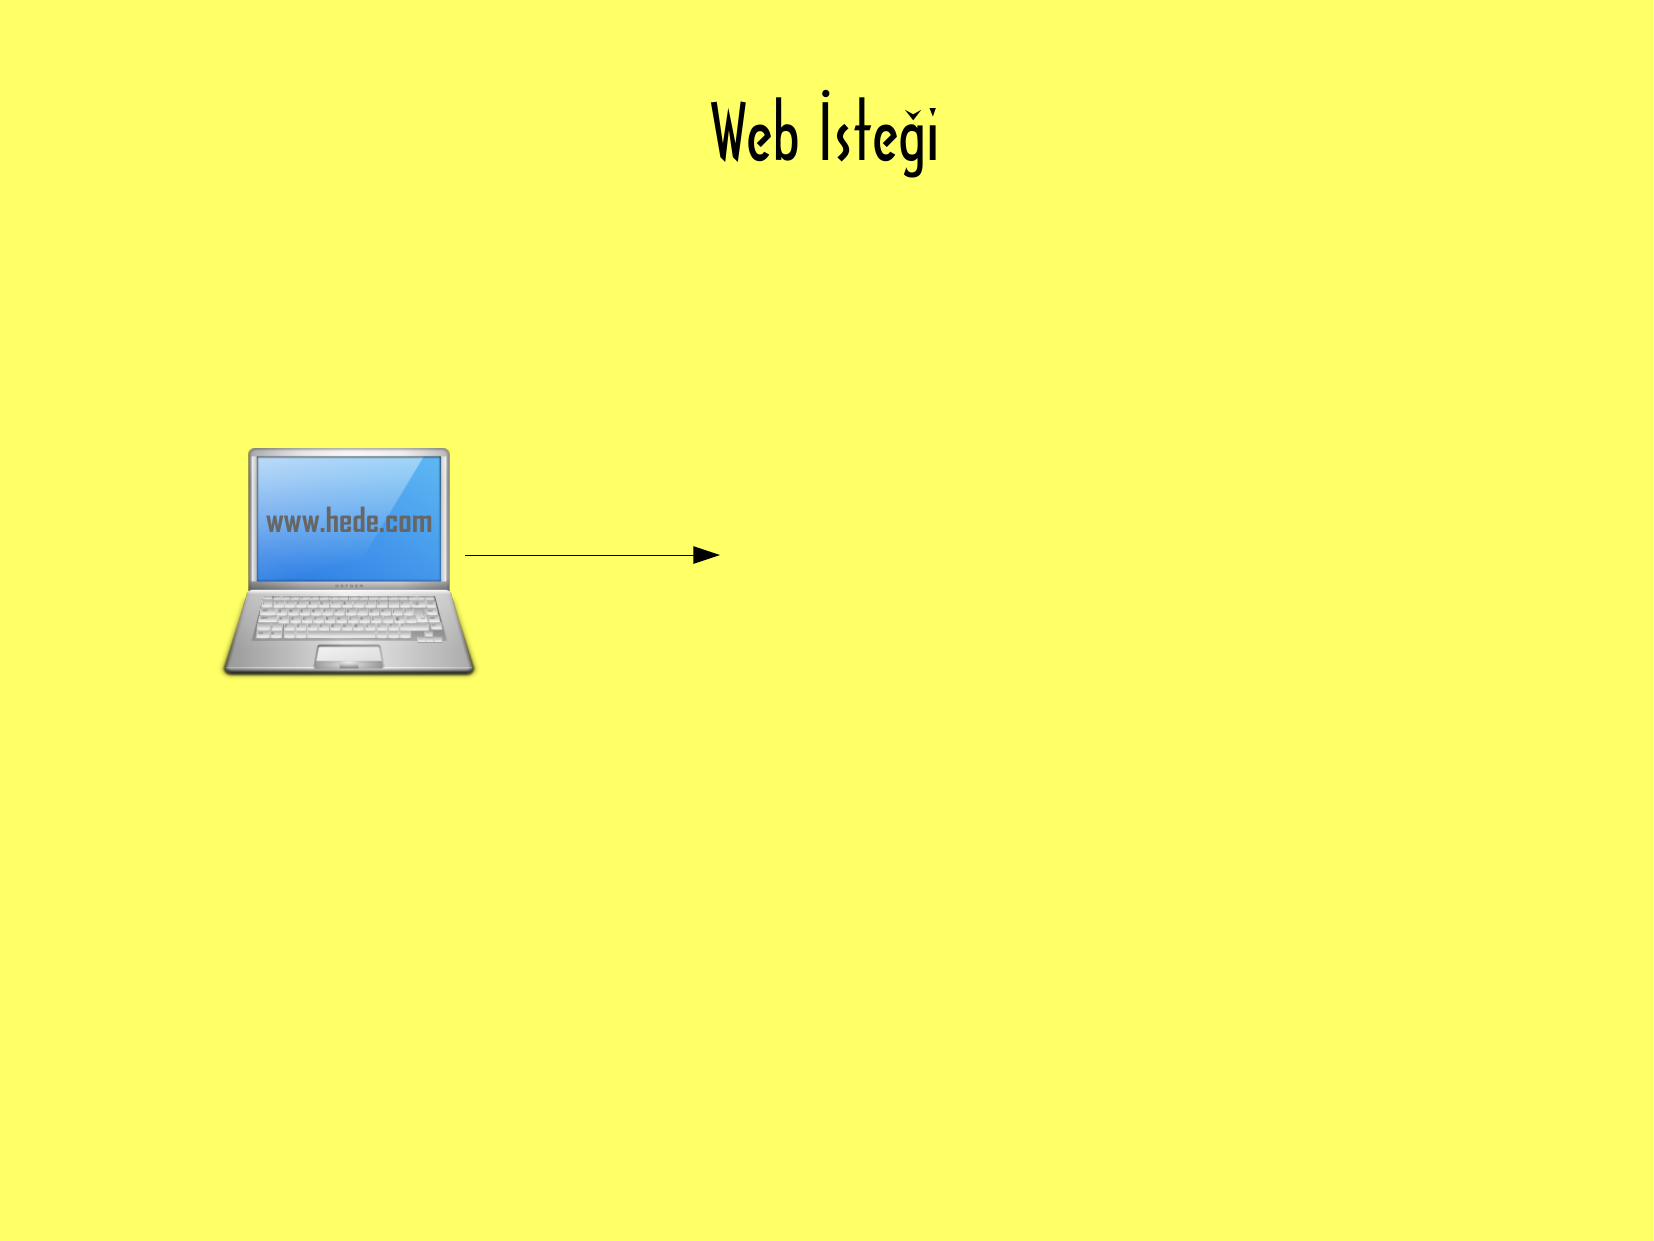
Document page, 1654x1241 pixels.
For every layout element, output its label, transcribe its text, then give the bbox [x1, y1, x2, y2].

text_box Web İsteği [695, 90, 958, 186]
picture [215, 423, 483, 691]
text_box www.hede.com [251, 491, 535, 568]
